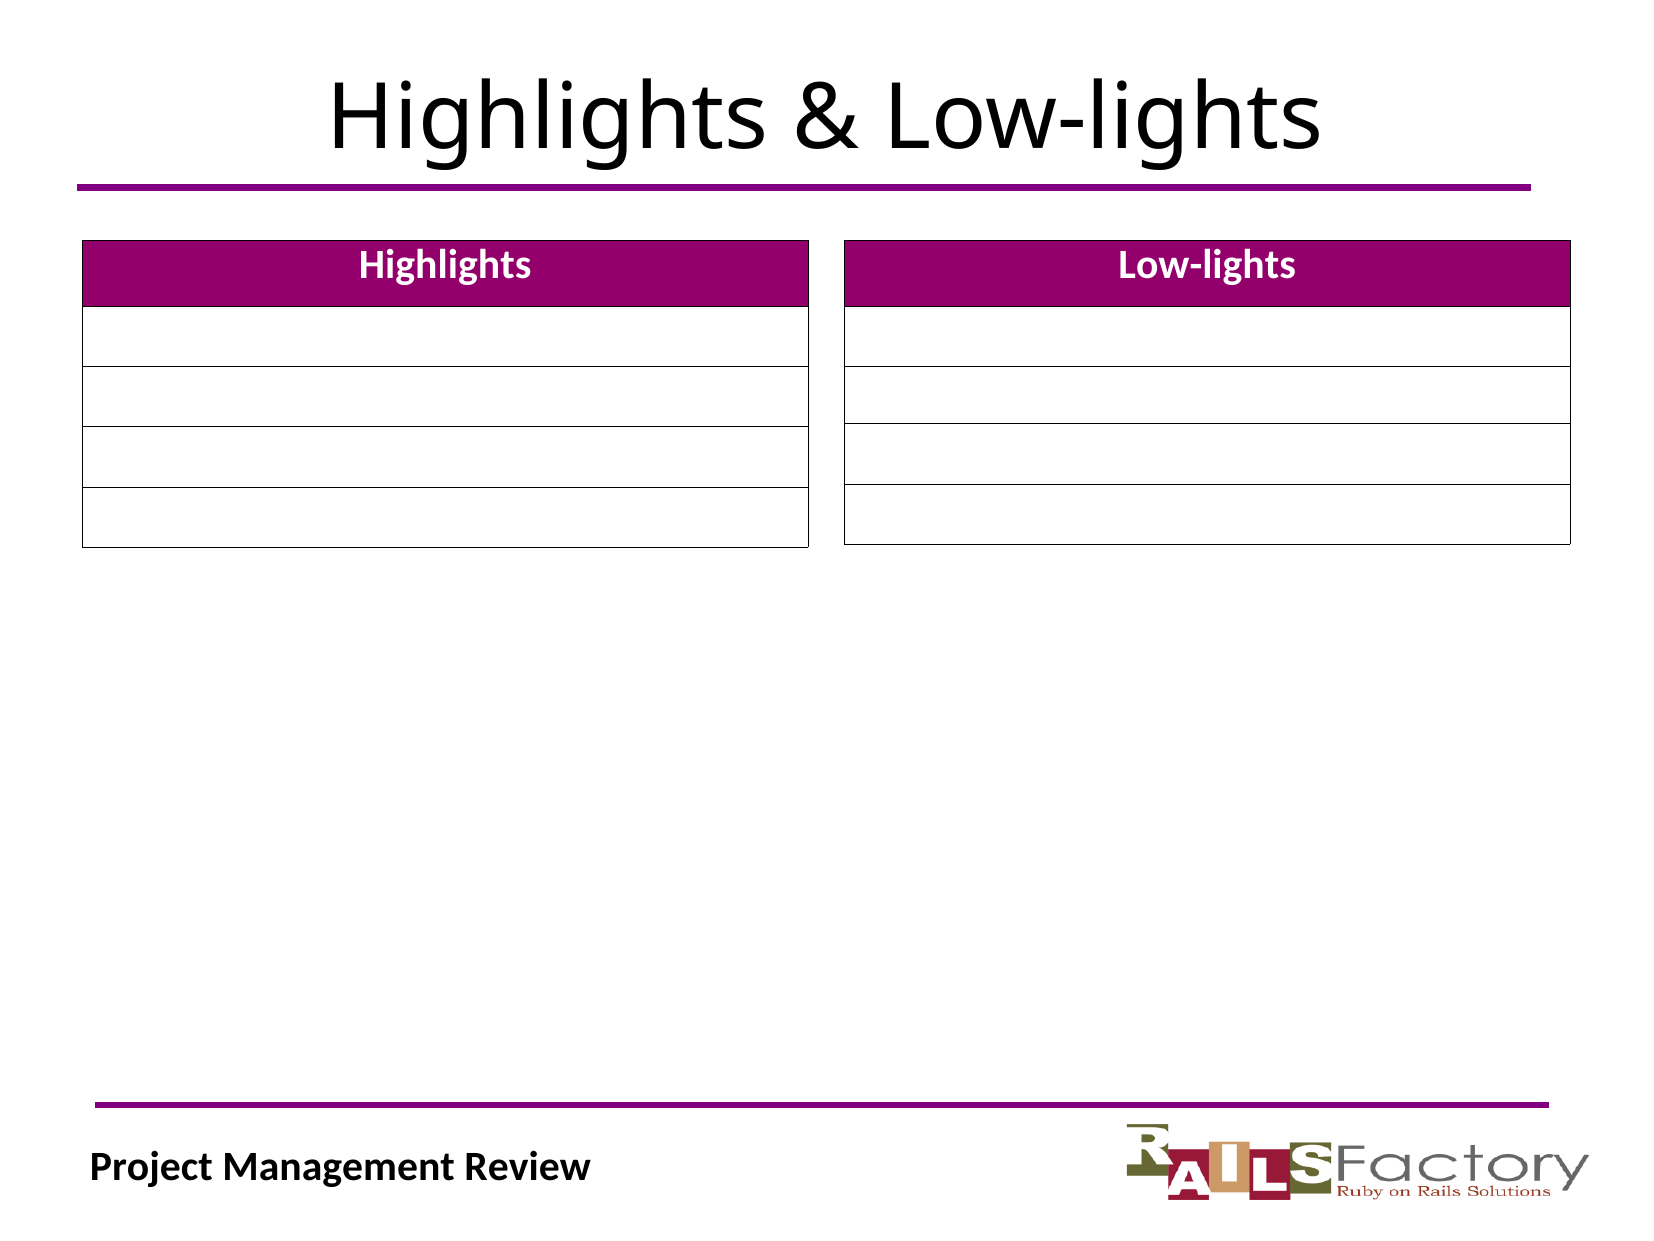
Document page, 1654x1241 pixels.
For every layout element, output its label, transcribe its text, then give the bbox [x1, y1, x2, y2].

title Highlights & Low-lights [82, 7, 1570, 215]
table_cell [845, 307, 1570, 366]
table_cell [845, 485, 1570, 544]
table_cell [83, 427, 808, 487]
table_cell [83, 307, 808, 366]
table_cell [83, 488, 808, 547]
table_header Highlights [83, 241, 808, 306]
table_header Low-lights [845, 241, 1570, 306]
table_cell [845, 367, 1570, 423]
picture [1126, 1124, 1589, 1200]
table_cell [845, 424, 1570, 484]
table_cell [83, 367, 808, 426]
